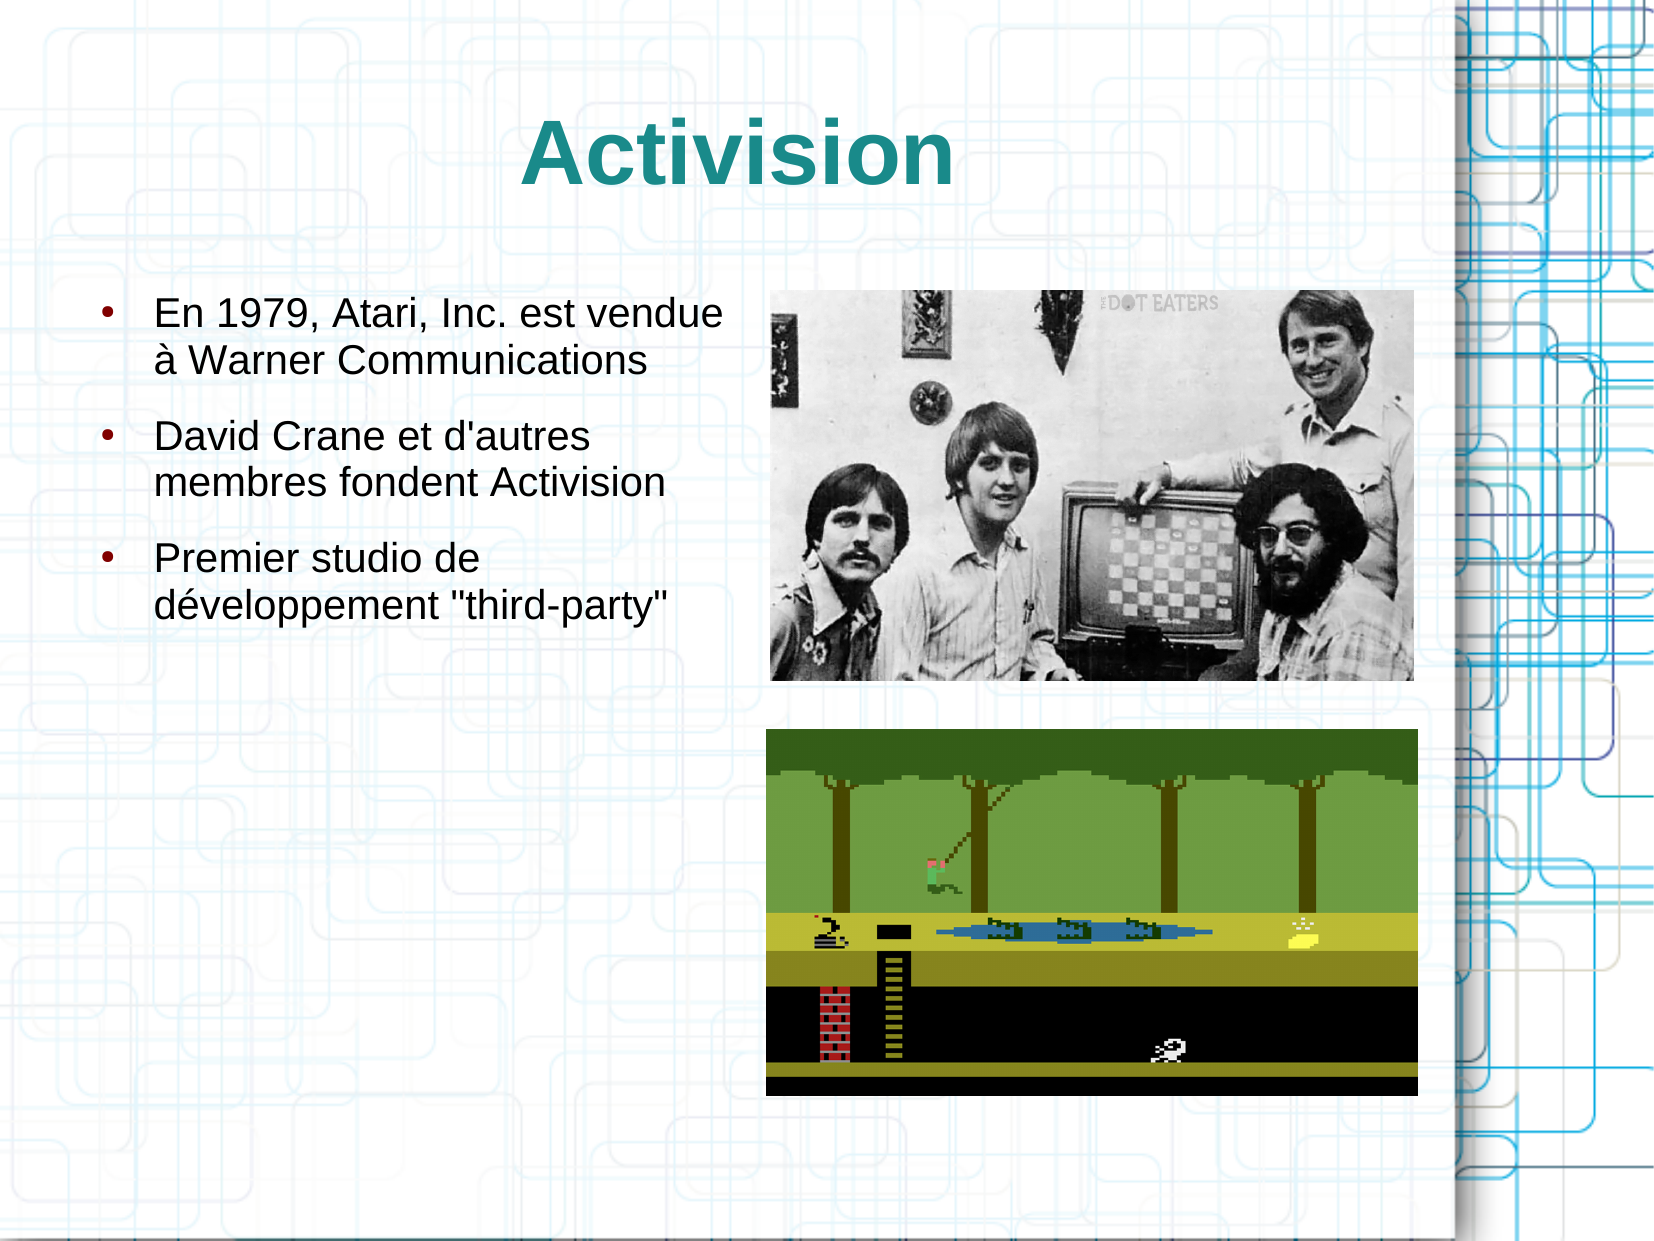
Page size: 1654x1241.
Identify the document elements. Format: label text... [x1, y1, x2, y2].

list En 1979, Atari, Inc. est vendue à Warner Communications David Crane et d'autres membres fondent Activision Premier studio de développement "third-party" [82, 290, 734, 1109]
title Activision [59, 49, 1418, 257]
picture [0, 0, 1654, 1241]
